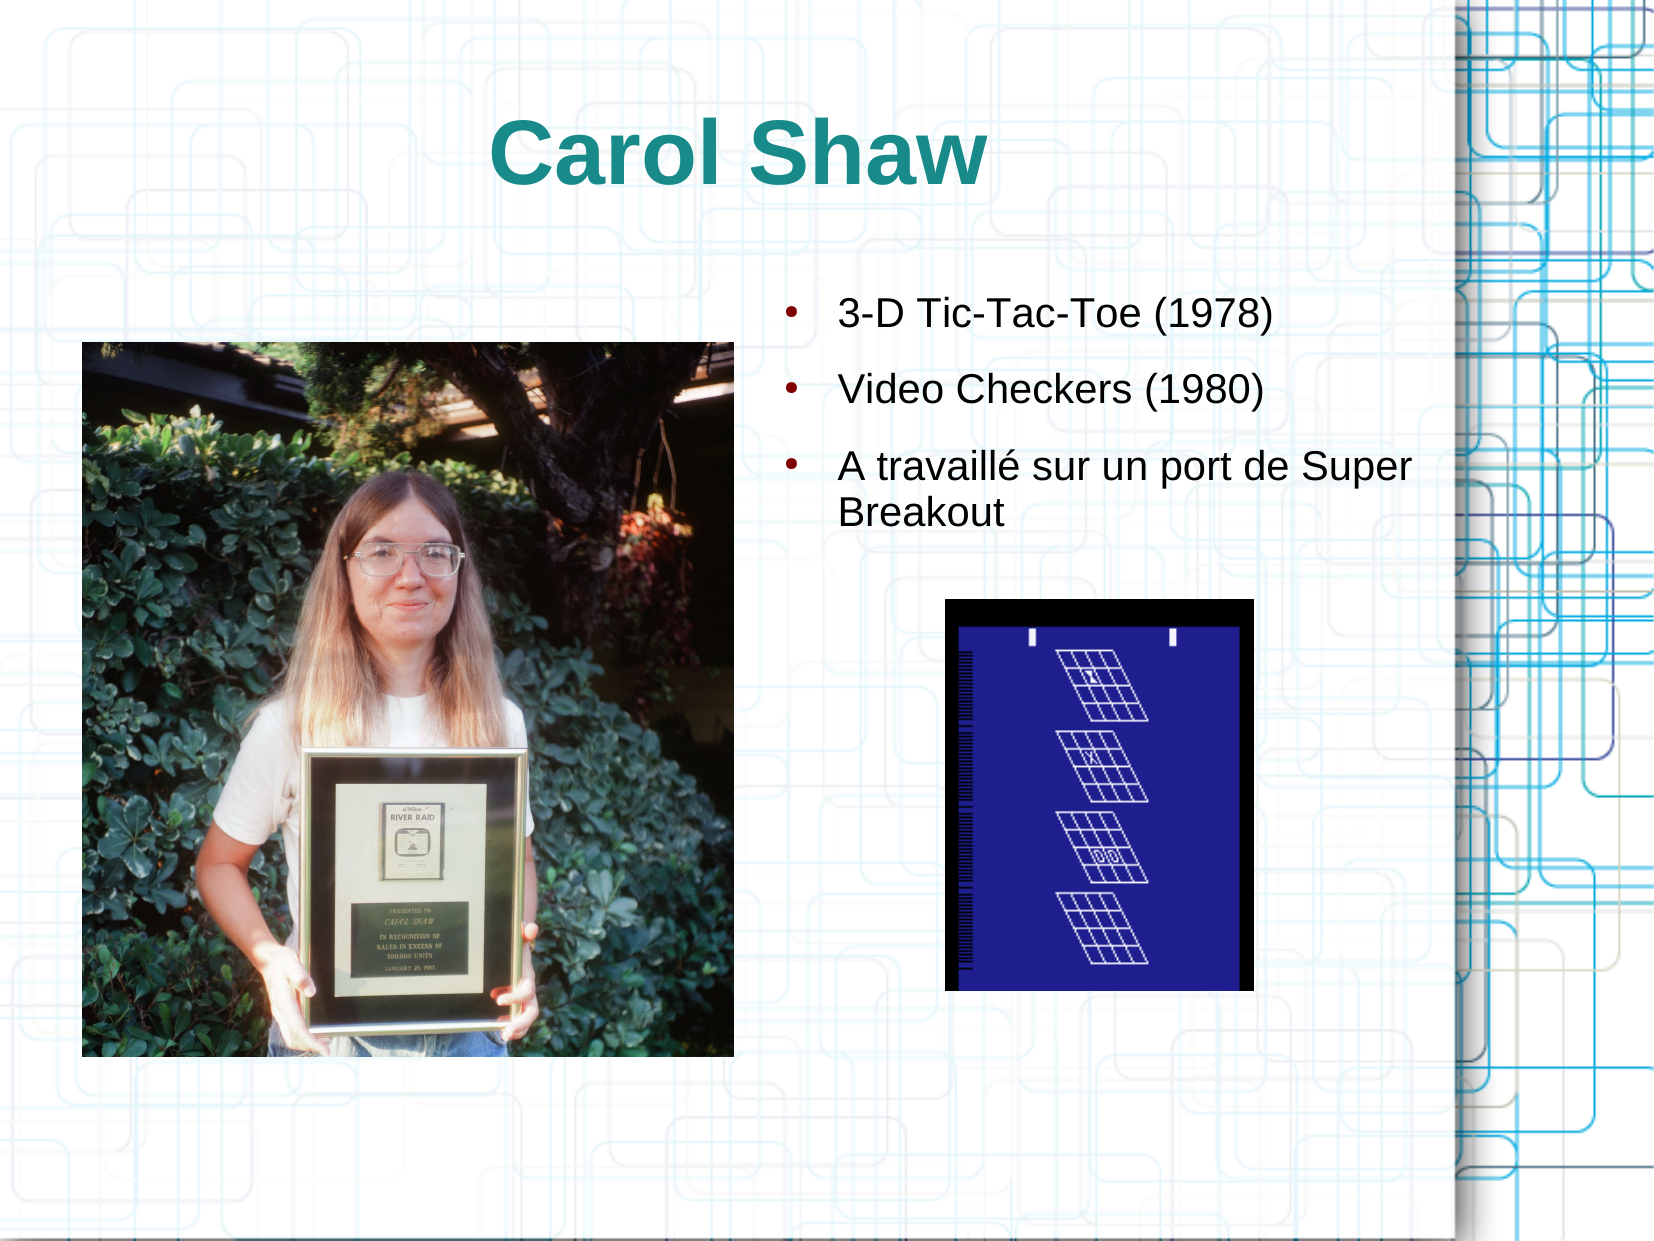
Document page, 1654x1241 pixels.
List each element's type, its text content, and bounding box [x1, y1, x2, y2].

list 3-D Tic-Tac-Toe (1978) Video Checkers (1980) A travaillé sur un port de Super Breakout [766, 290, 1418, 681]
picture [0, 0, 1654, 1241]
title Carol Shaw [59, 49, 1418, 257]
